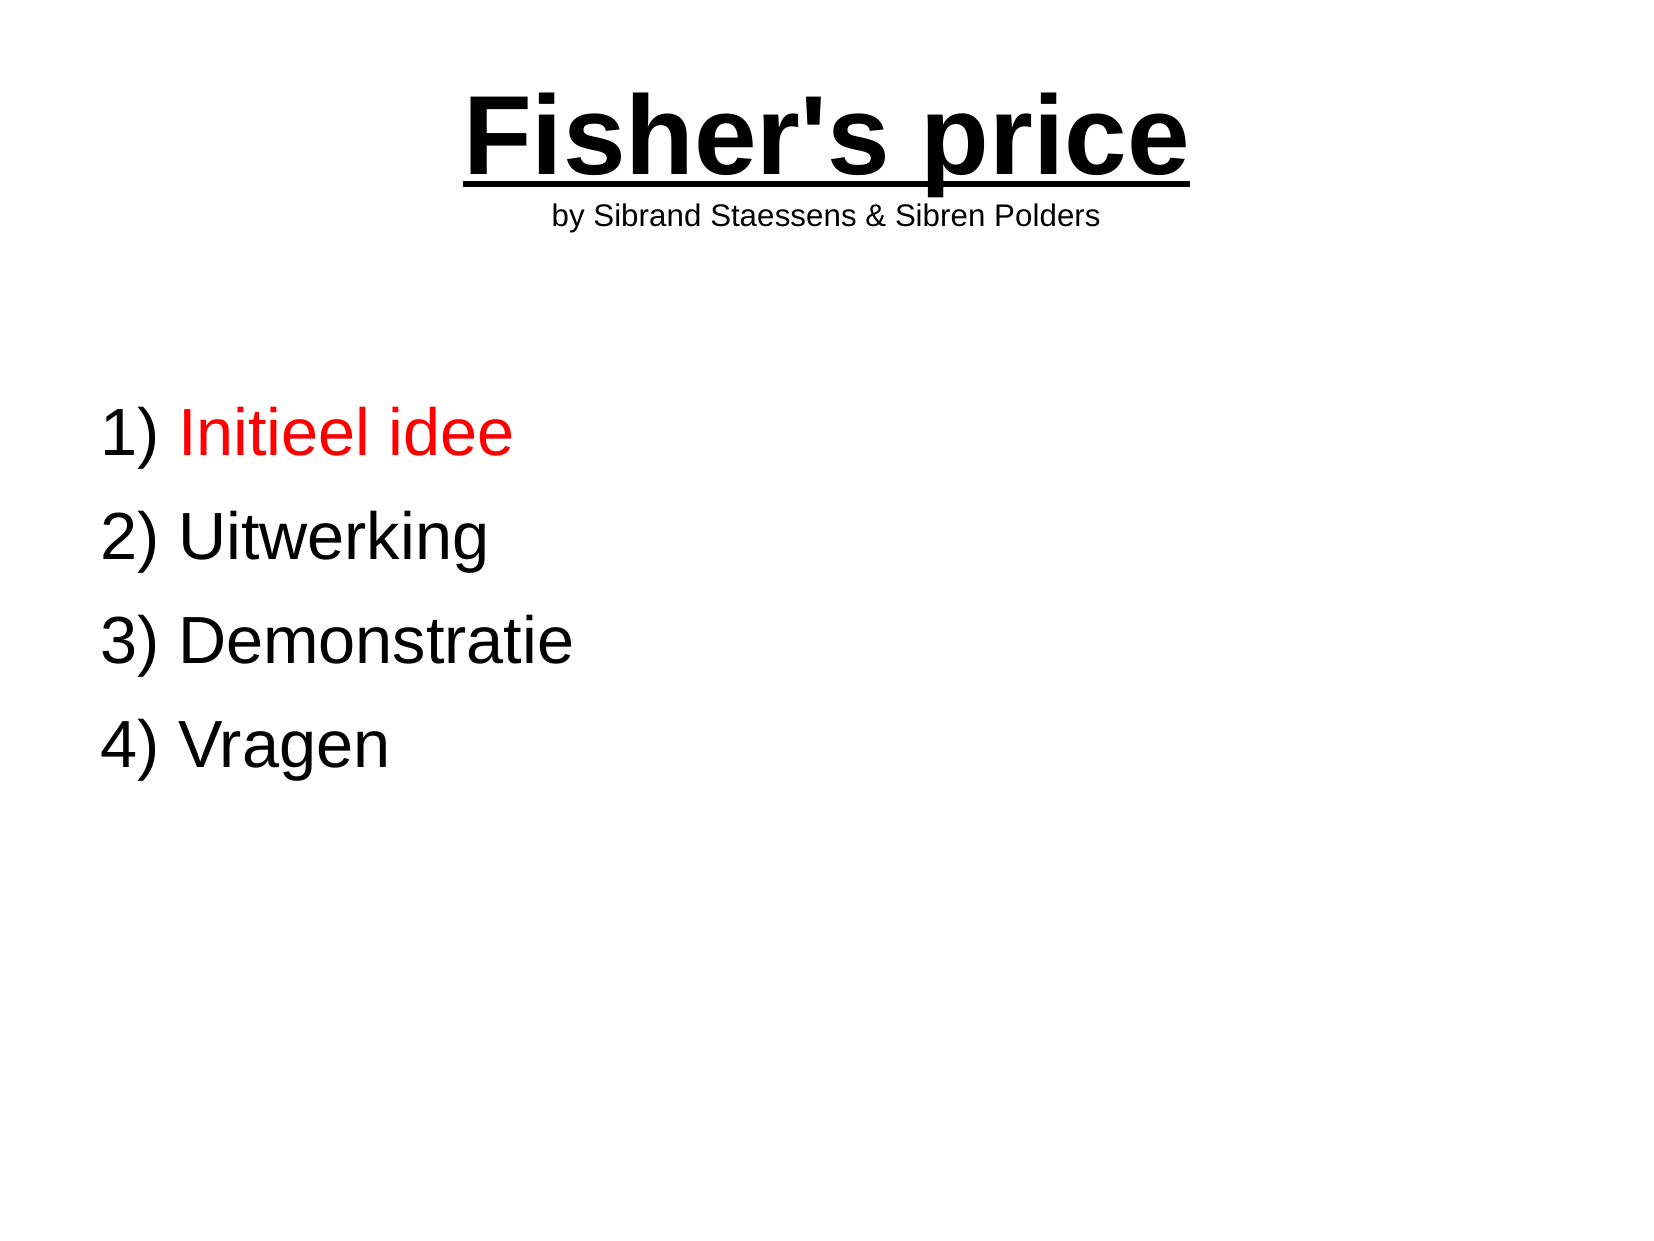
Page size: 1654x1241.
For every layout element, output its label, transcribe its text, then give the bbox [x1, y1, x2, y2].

title Fisher's price by Sibrand Staessens & Sibren Polders [82, 56, 1571, 250]
list Initieel idee Uitwerking Demonstratie Vragen [82, 290, 1571, 1094]
